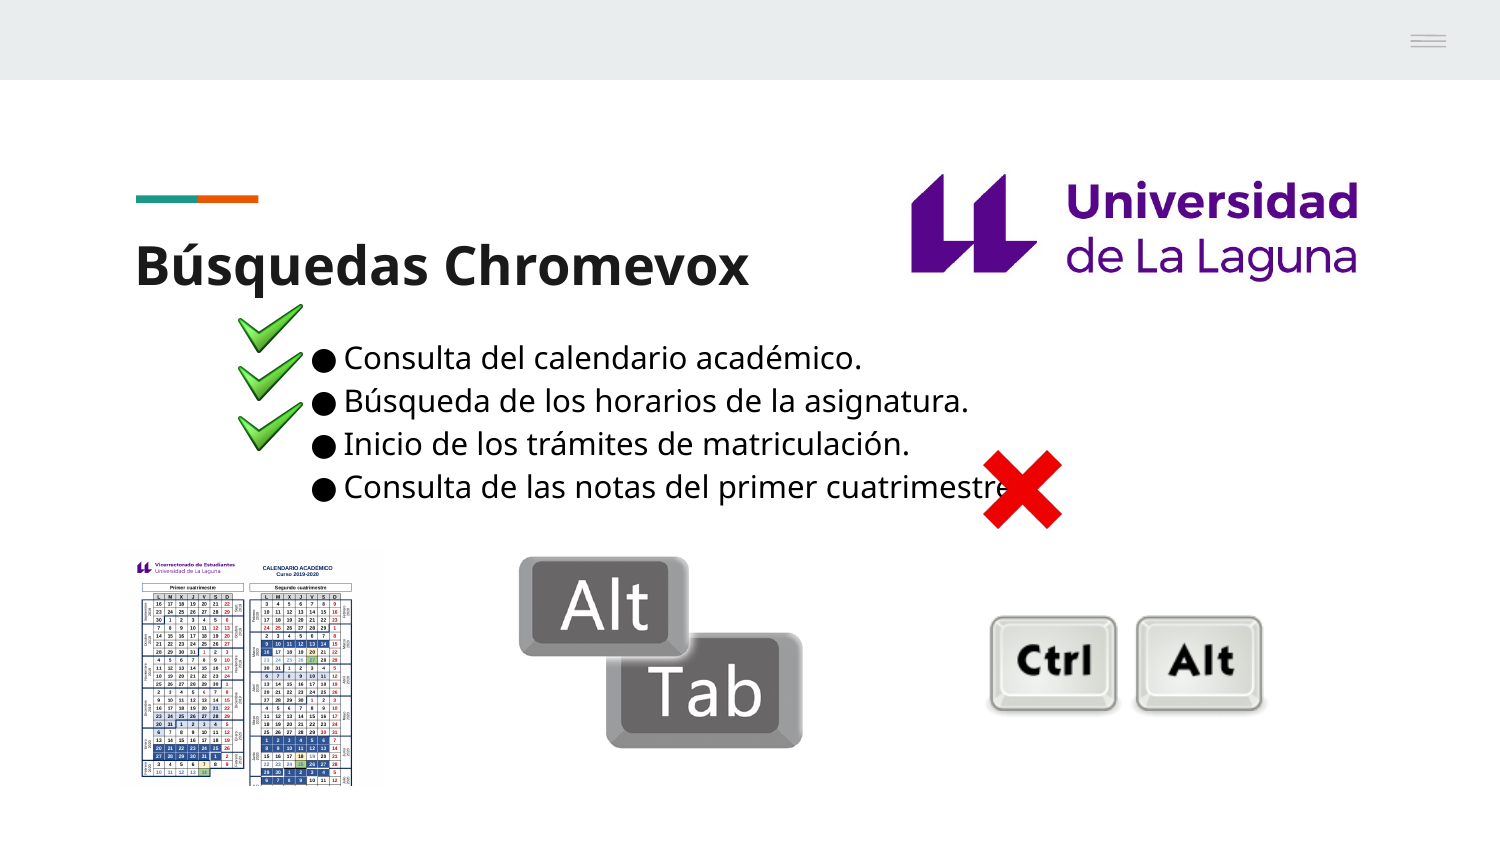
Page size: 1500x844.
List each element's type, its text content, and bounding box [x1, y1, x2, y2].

picture [119, 549, 384, 786]
title Búsquedas Chromevox [119, 216, 900, 305]
picture [900, 162, 1381, 305]
picture [238, 402, 303, 451]
picture [488, 527, 831, 787]
picture [238, 304, 303, 401]
picture [983, 559, 1273, 776]
list Consulta del calendario académico. Búsqueda de los horarios de la asignatura. Inicio de los trámites de matriculación. Consulta de las notas del primer cuatrimestre. [273, 317, 1228, 578]
picture [983, 450, 1062, 529]
